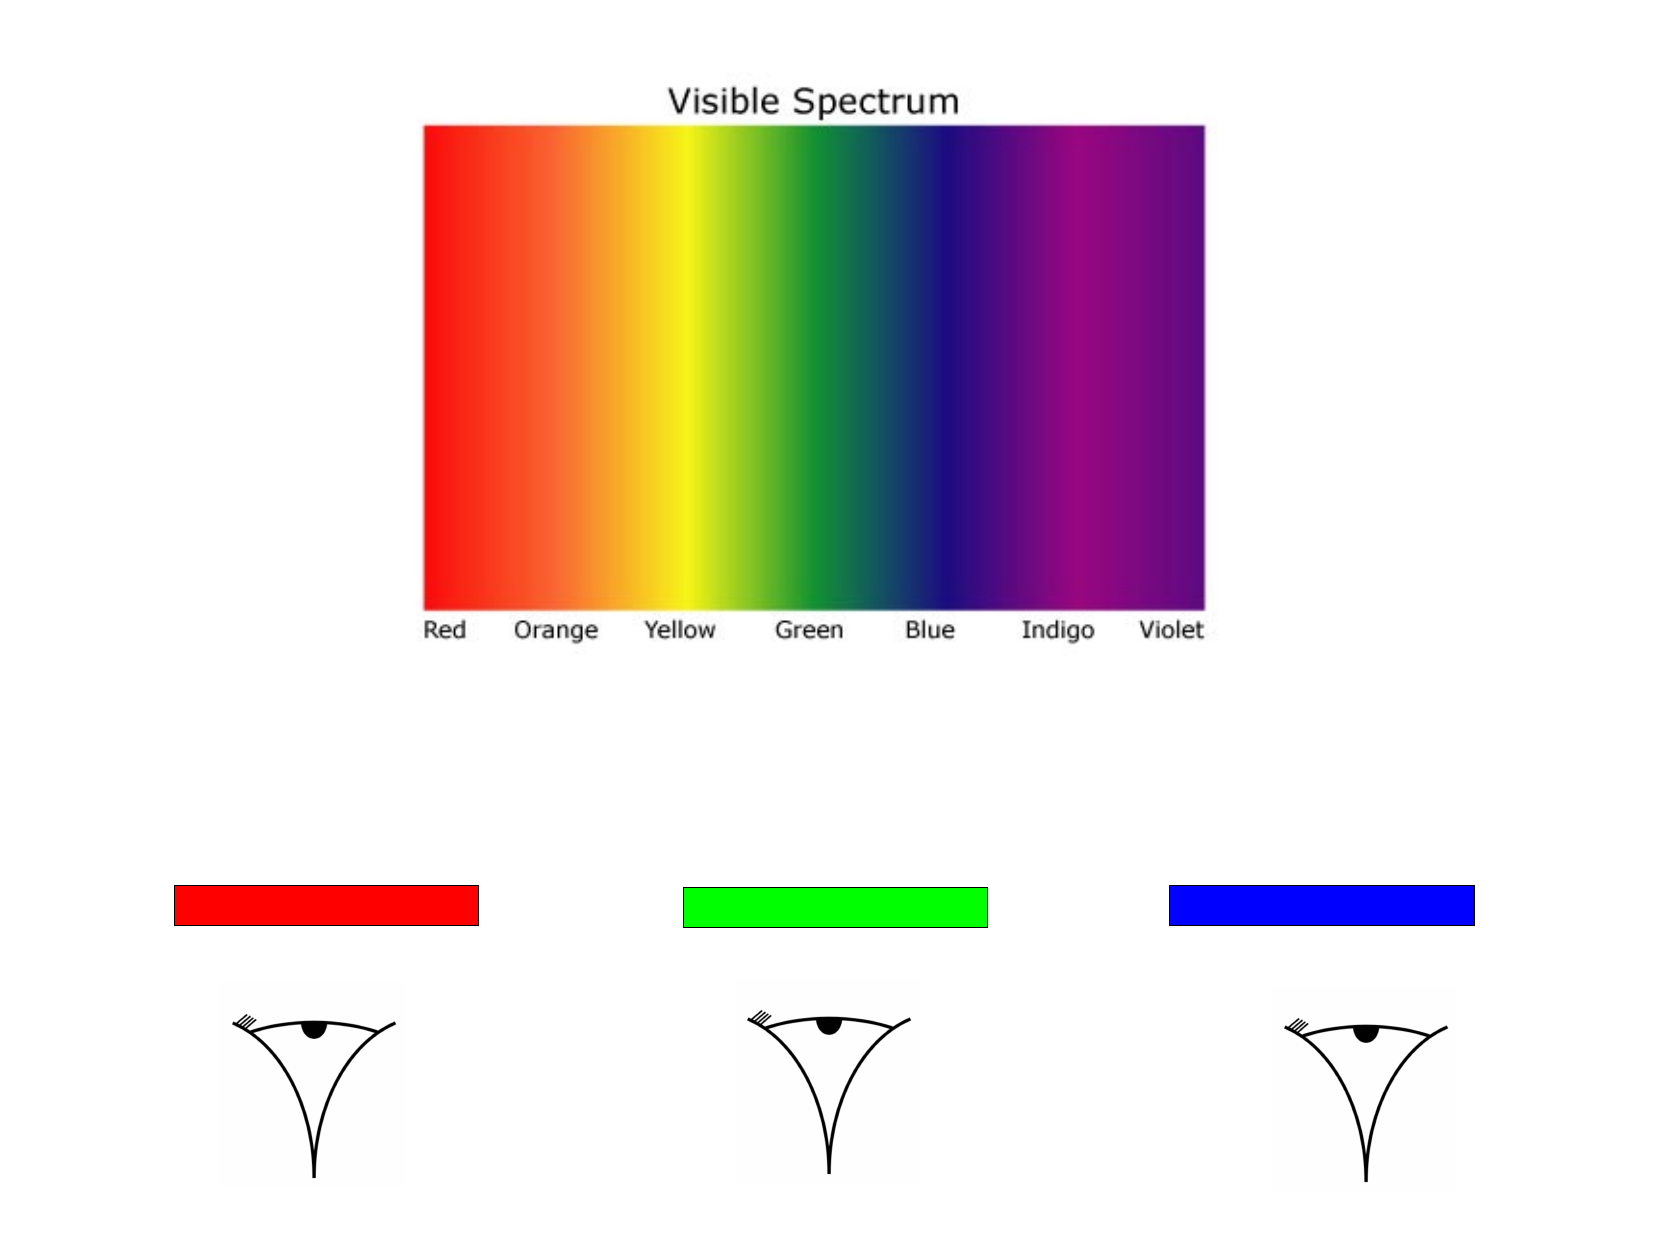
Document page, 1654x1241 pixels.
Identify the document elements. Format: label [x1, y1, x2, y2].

text_box [174, 885, 479, 926]
picture [1272, 986, 1456, 1191]
text_box [1169, 885, 1475, 926]
picture [356, 57, 1289, 700]
picture [220, 982, 404, 1187]
text_box [683, 887, 988, 928]
picture [735, 978, 919, 1183]
